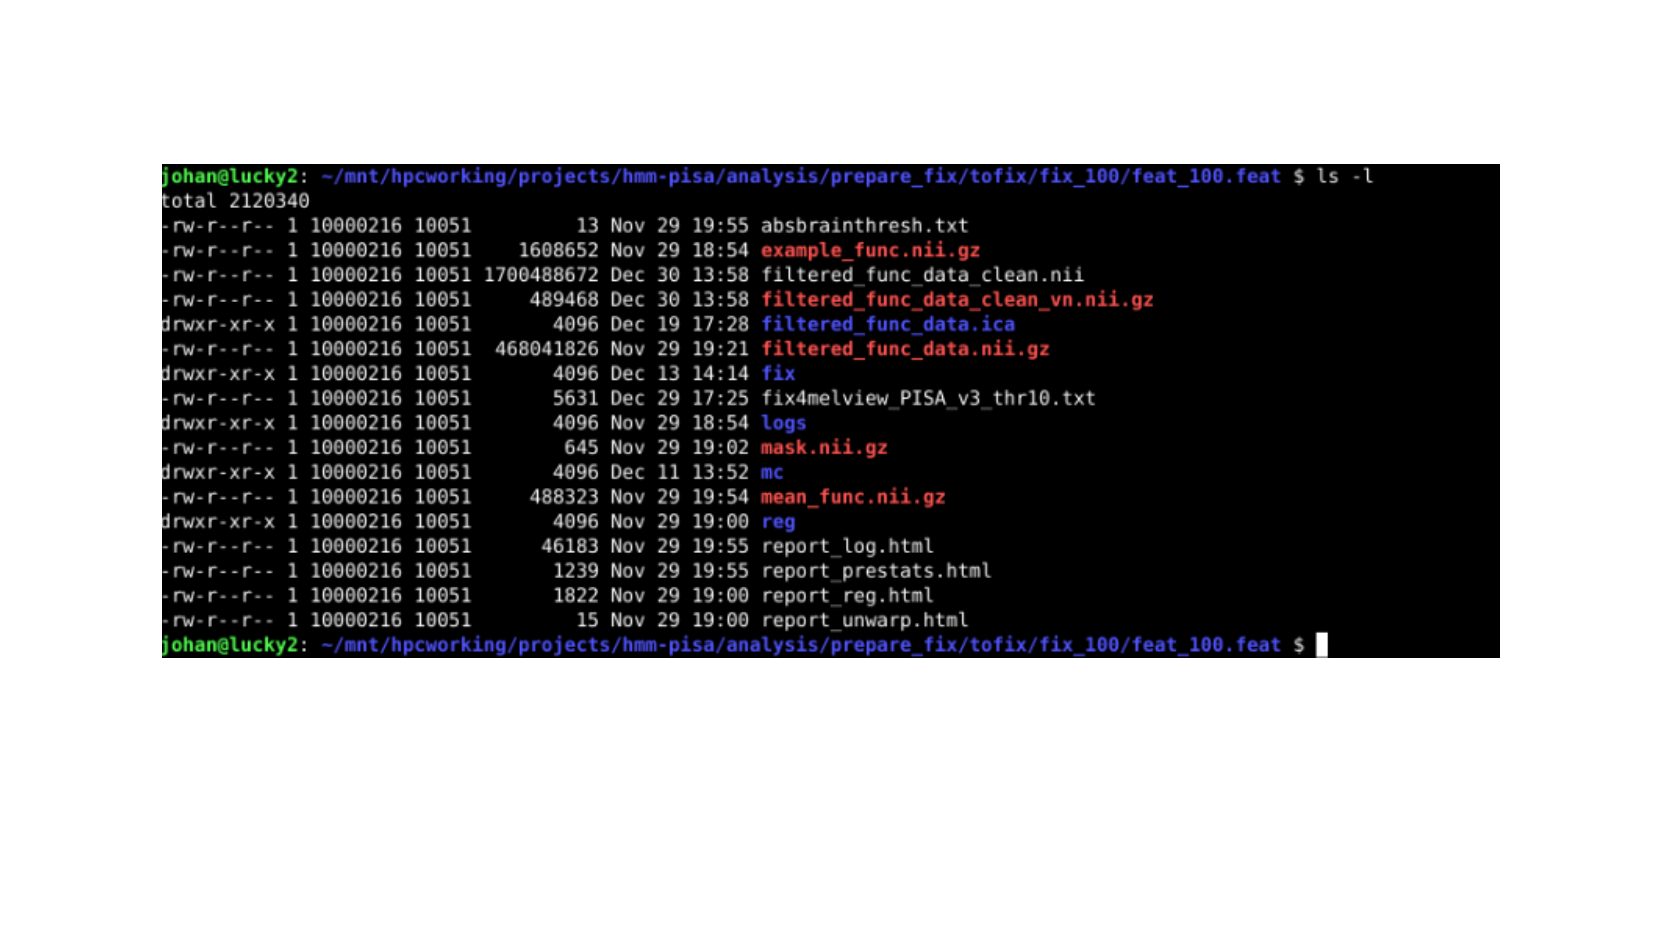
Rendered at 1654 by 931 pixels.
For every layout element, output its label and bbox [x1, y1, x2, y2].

picture [162, 164, 1501, 658]
